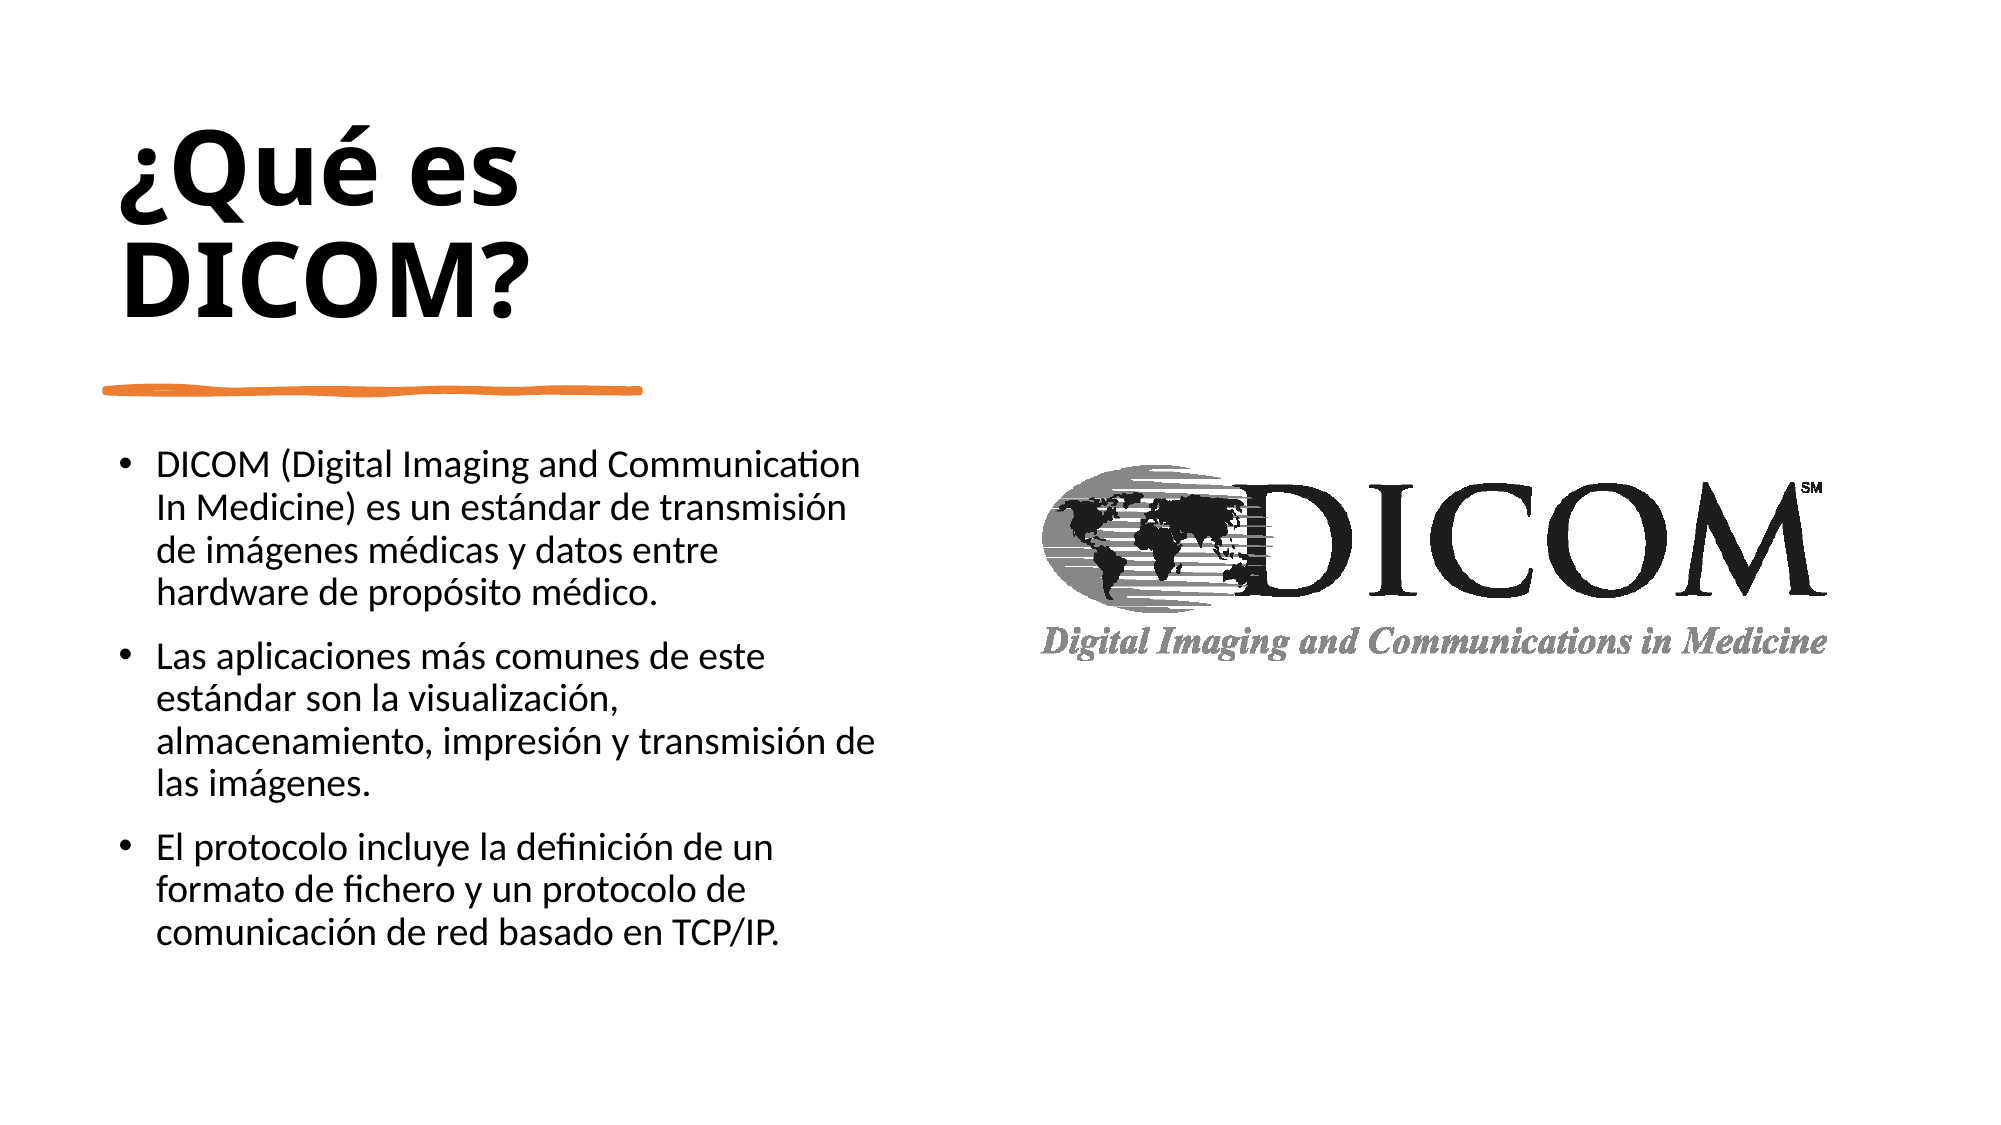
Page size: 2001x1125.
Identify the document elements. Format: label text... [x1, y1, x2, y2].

title ¿Qué es DICOM? [103, 104, 894, 348]
list DICOM (Digital Imaging and Communication In Medicine) es un estándar de transmisión de imágenes médicas y datos entre hardware de propósito médico. Las aplicaciones más comunes de este estándar son la visualización, almacenamiento, impresión y transmisión de las imágenes. El protocolo incluye la definición de un formato de fichero y un protocolo de comunicación de red basado en TCP/IP. [103, 436, 894, 1019]
picture [1000, 390, 1896, 735]
text_box [105, 387, 640, 394]
